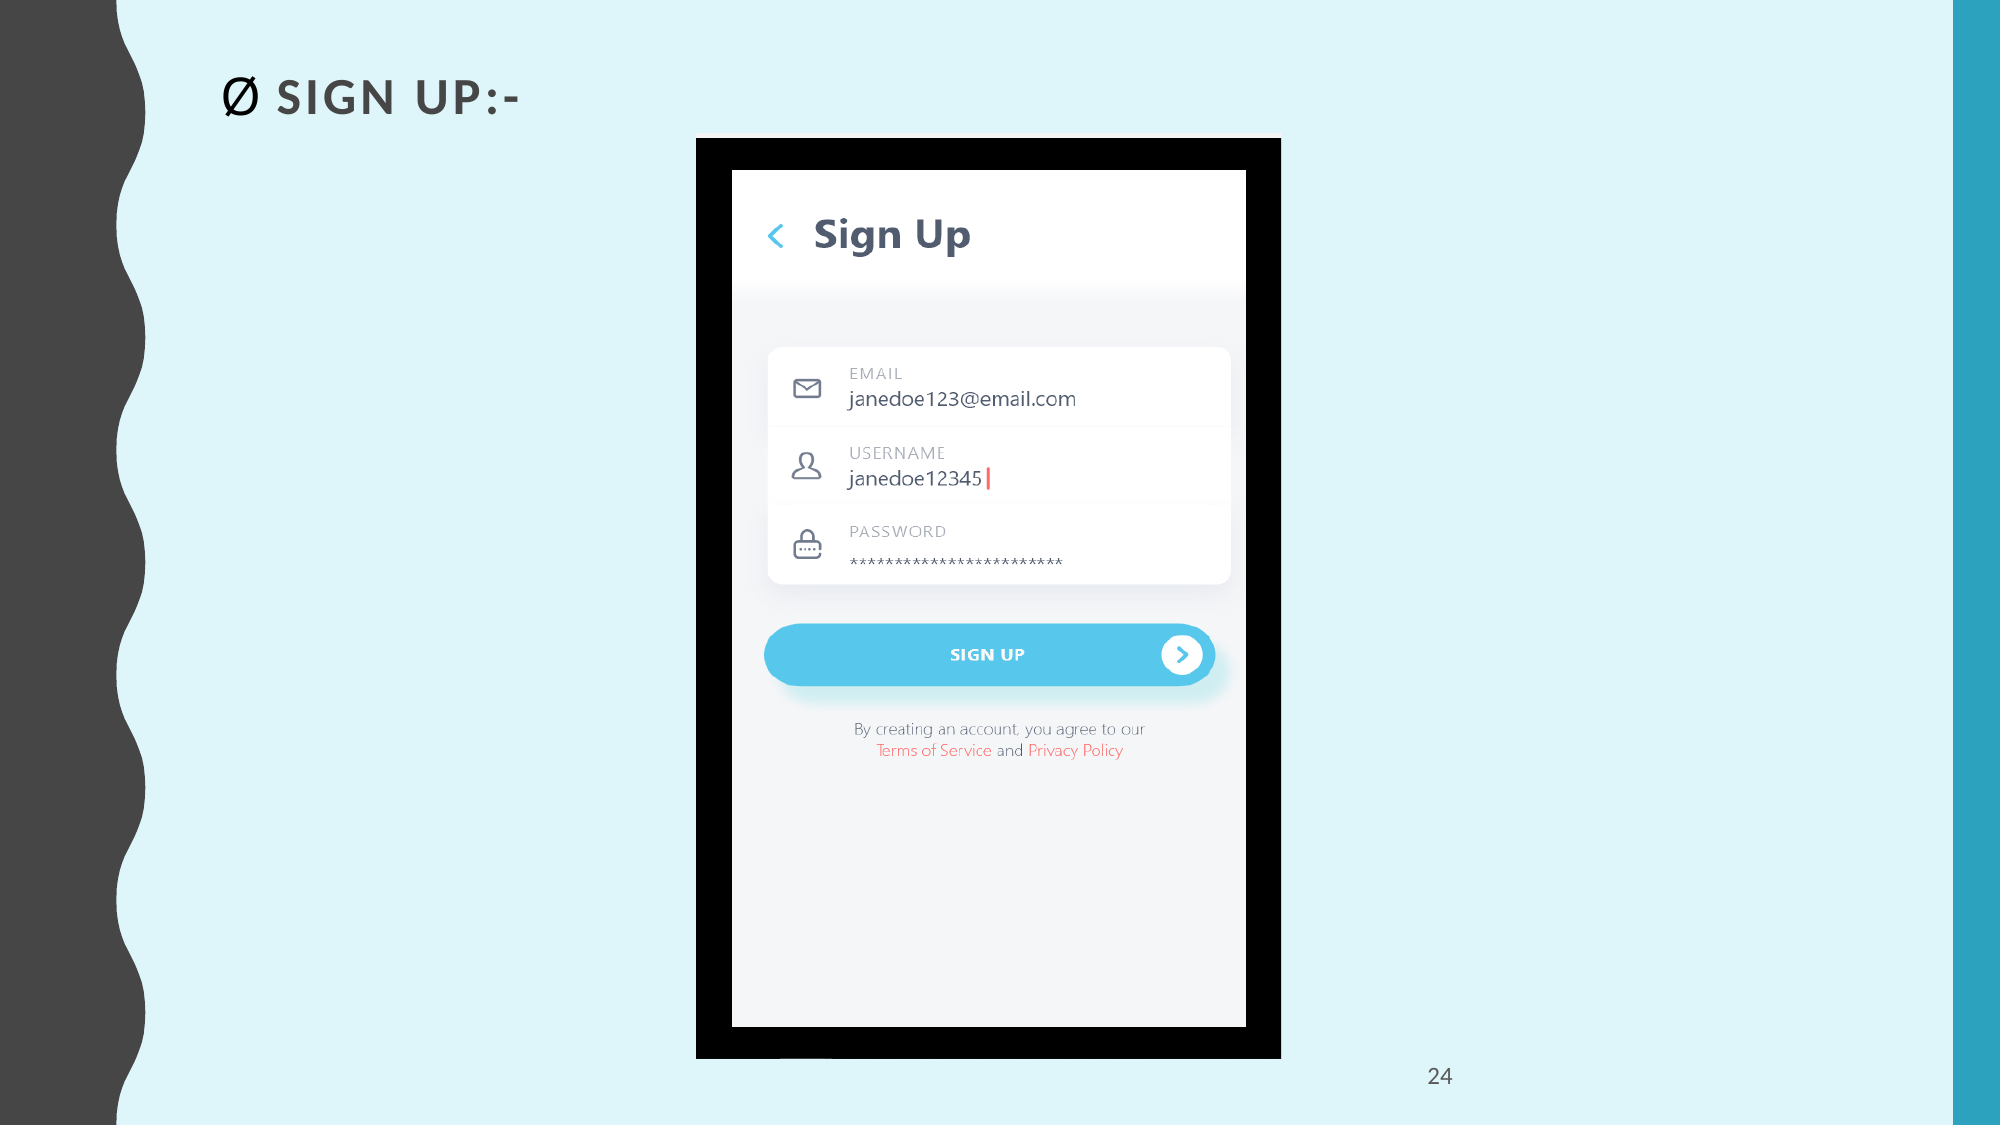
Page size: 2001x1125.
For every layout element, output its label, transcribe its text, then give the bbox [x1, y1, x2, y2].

text_box 24 [1412, 1045, 1876, 1103]
title Sign Up:- [205, 62, 1876, 308]
picture [696, 133, 1282, 1059]
